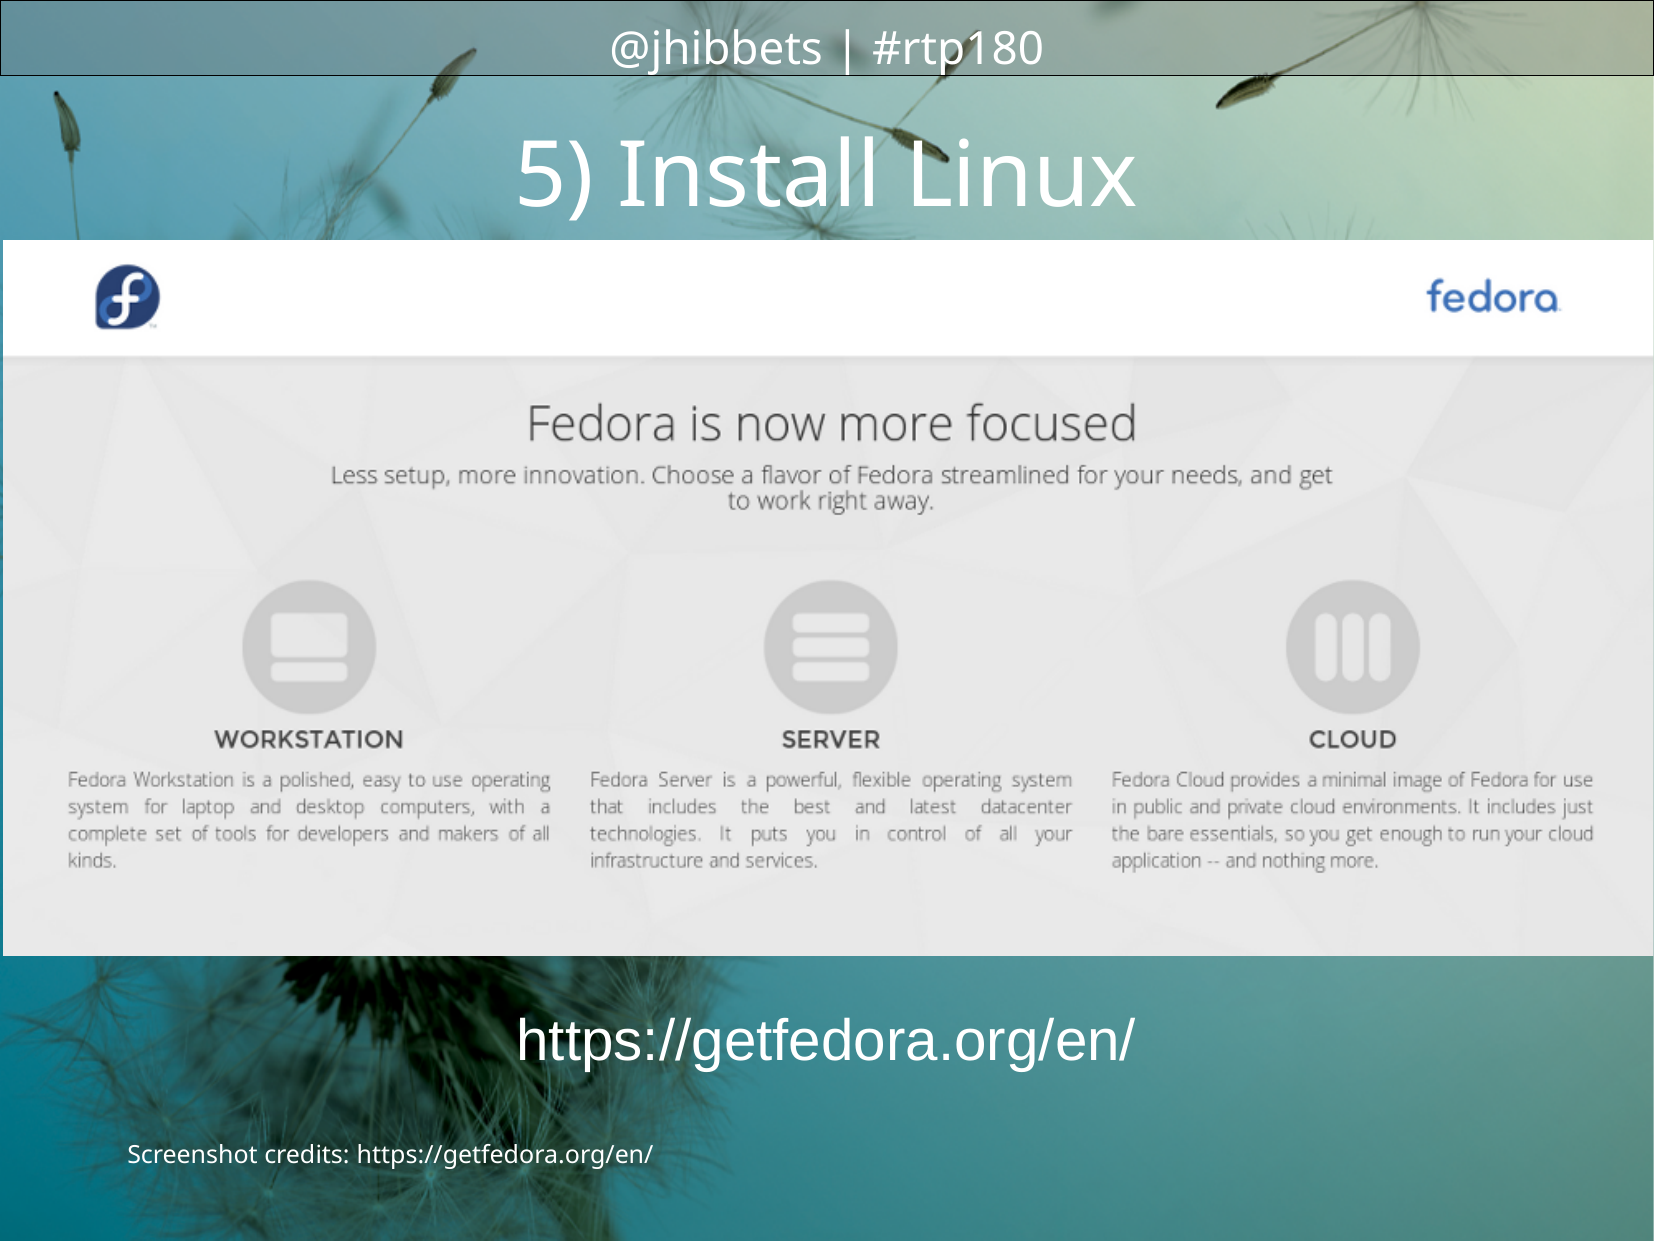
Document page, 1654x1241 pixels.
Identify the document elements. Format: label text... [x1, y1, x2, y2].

text_box Screenshot credits: https://getfedora.org/en/ [112, 1128, 1213, 1172]
text_box https://getfedora.org/en/ [501, 1000, 1152, 1081]
title 5) Install Linux [82, 67, 1571, 240]
picture [0, 76, 1654, 1241]
